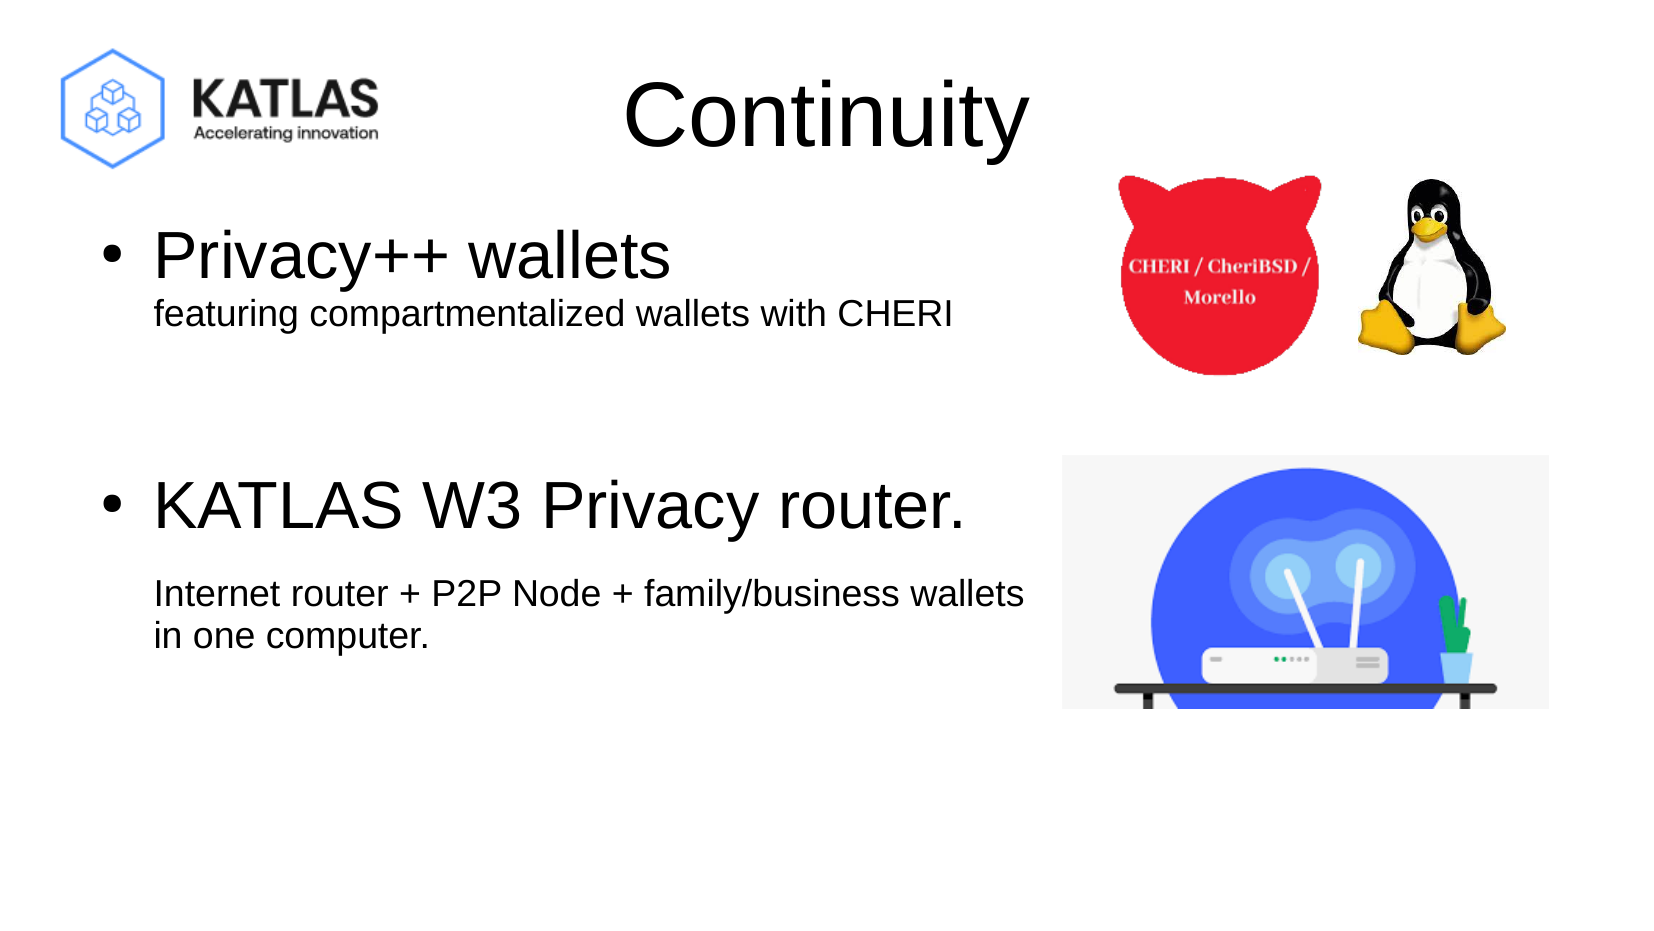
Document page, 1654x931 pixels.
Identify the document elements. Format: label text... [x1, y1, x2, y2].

picture [1062, 455, 1549, 709]
picture [29, 37, 419, 178]
picture [1106, 167, 1329, 384]
picture [1358, 179, 1506, 355]
title Continuity [82, 37, 1571, 193]
list Privacy++ wallets featuring compartmentalized wallets with CHERI KATLAS W3 Privacy router. Internet router + P2P Node + family/business wallets in one computer. [82, 217, 1571, 758]
